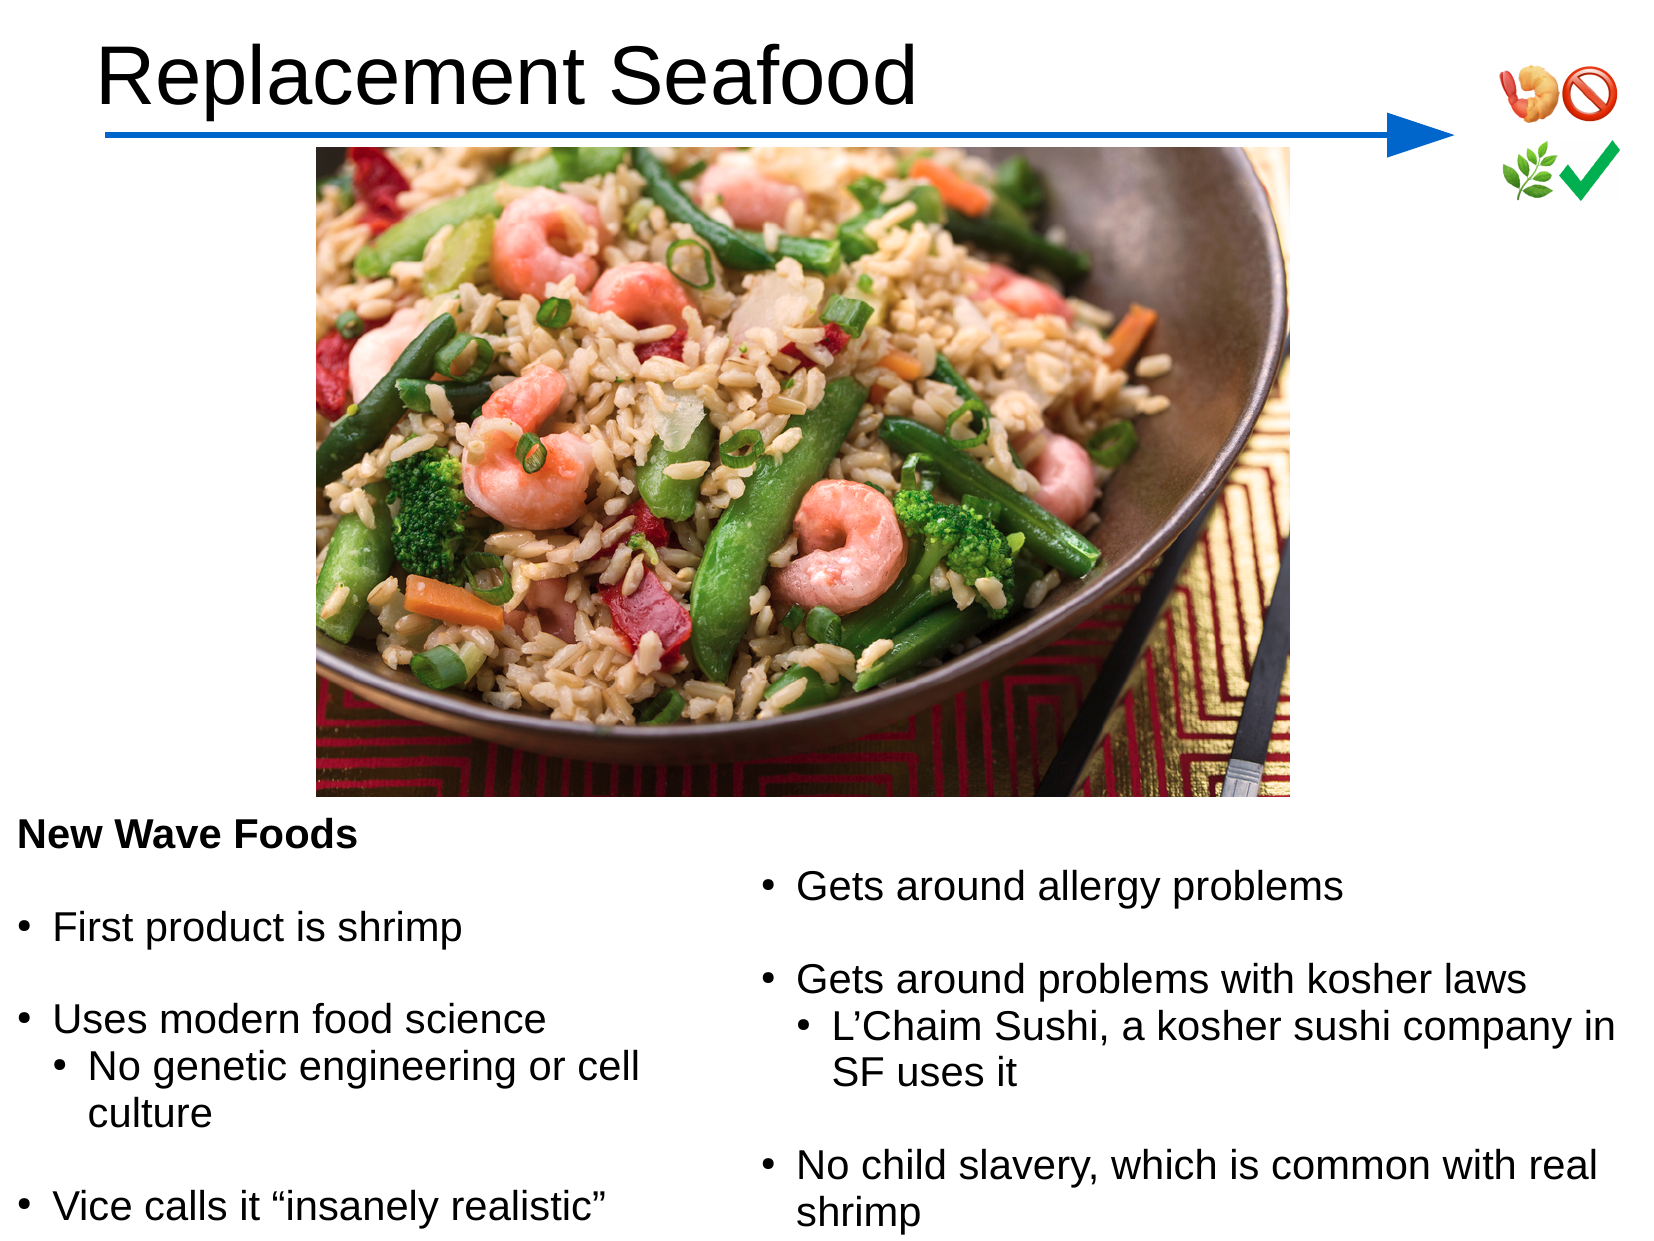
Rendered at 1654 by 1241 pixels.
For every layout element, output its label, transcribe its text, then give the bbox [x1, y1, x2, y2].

picture [1499, 63, 1620, 124]
text_box Replacement Seafood [63, 5, 1380, 240]
picture [1499, 140, 1620, 201]
text_box New Wave Foods First product is shrimp Uses modern food science No genetic engineering or cell culture Vice calls it “insanely realistic” [0, 786, 771, 1241]
text_box Gets around allergy problems Gets around problems with kosher laws L’Chaim Sushi, a kosher sushi company in SF uses it No child slavery, which is common with real shrimp [746, 855, 1646, 1241]
picture [316, 240, 1290, 798]
